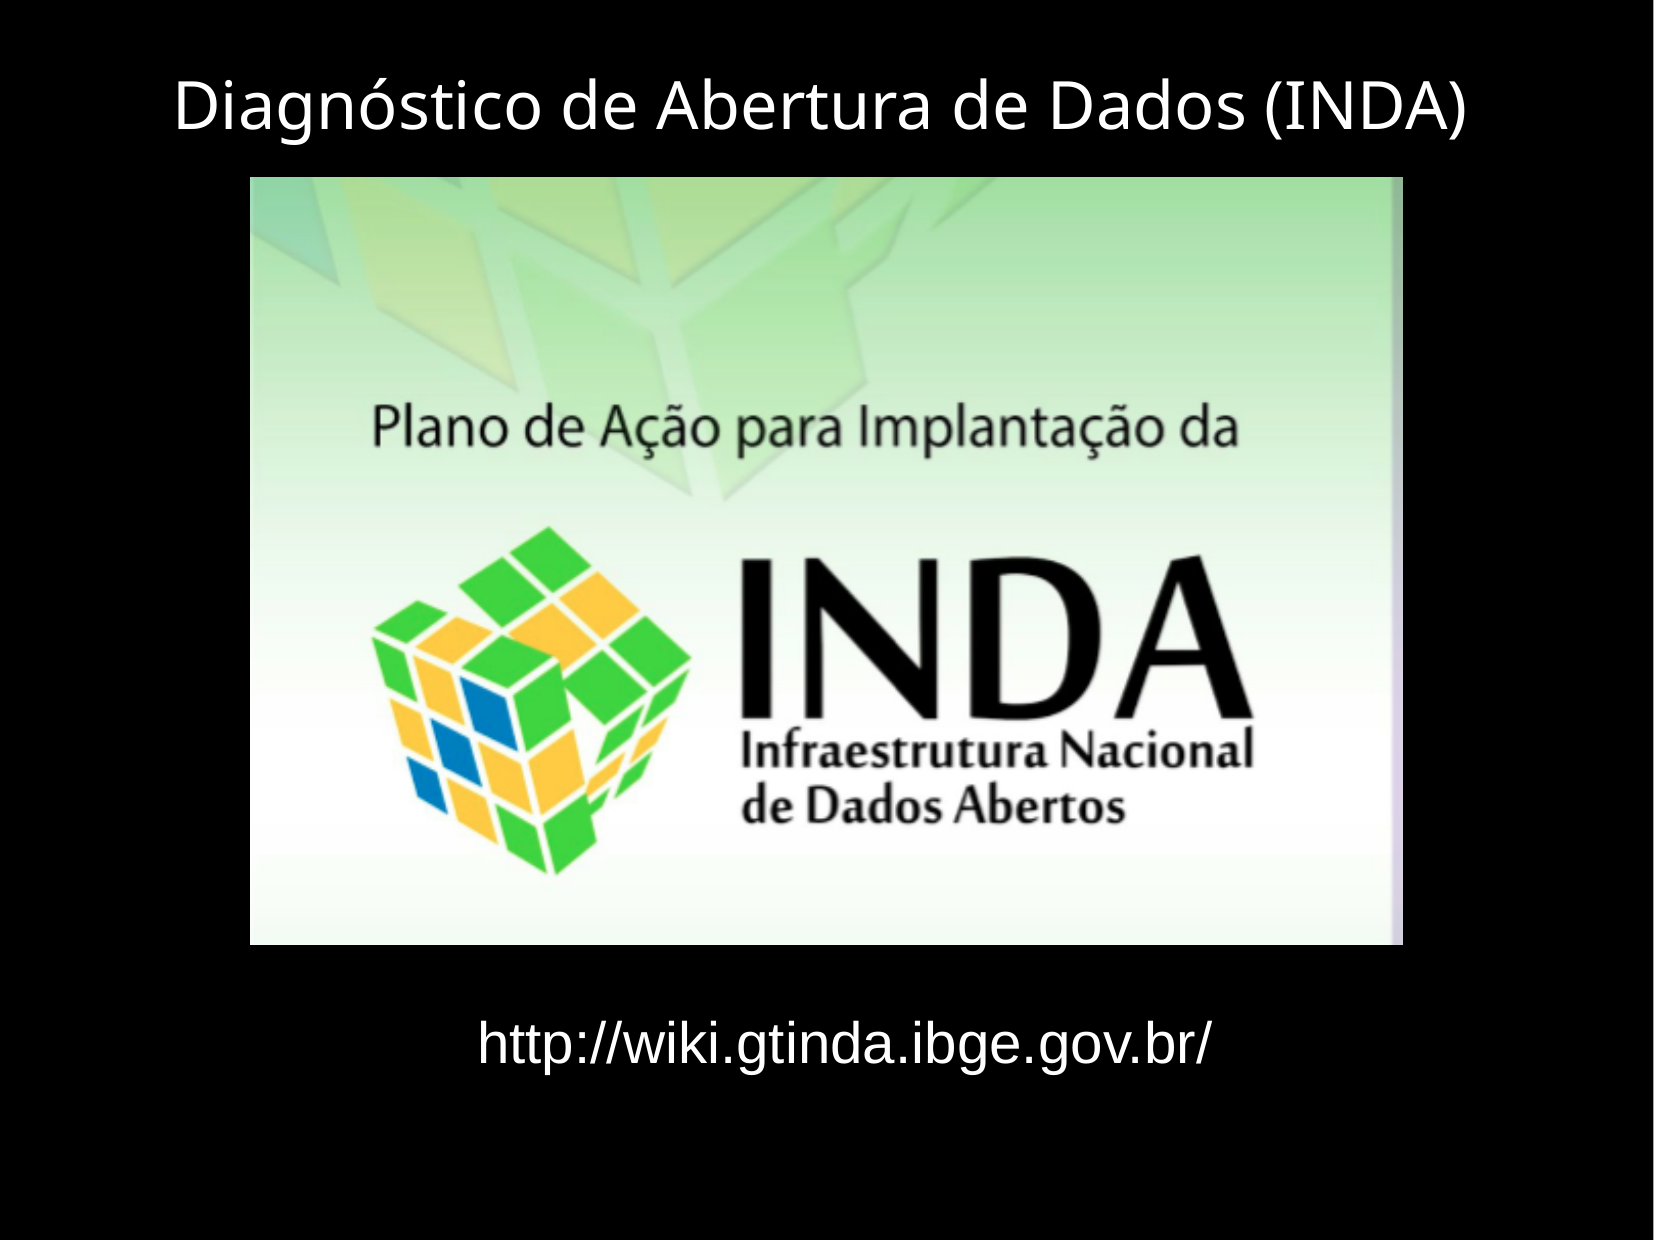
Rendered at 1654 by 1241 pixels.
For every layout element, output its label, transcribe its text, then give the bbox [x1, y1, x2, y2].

picture [250, 177, 1403, 945]
title Diagnóstico de Abertura de Dados (INDA) [76, 0, 1565, 207]
text_box http://wiki.gtinda.ibge.gov.br/ [462, 1003, 1229, 1085]
